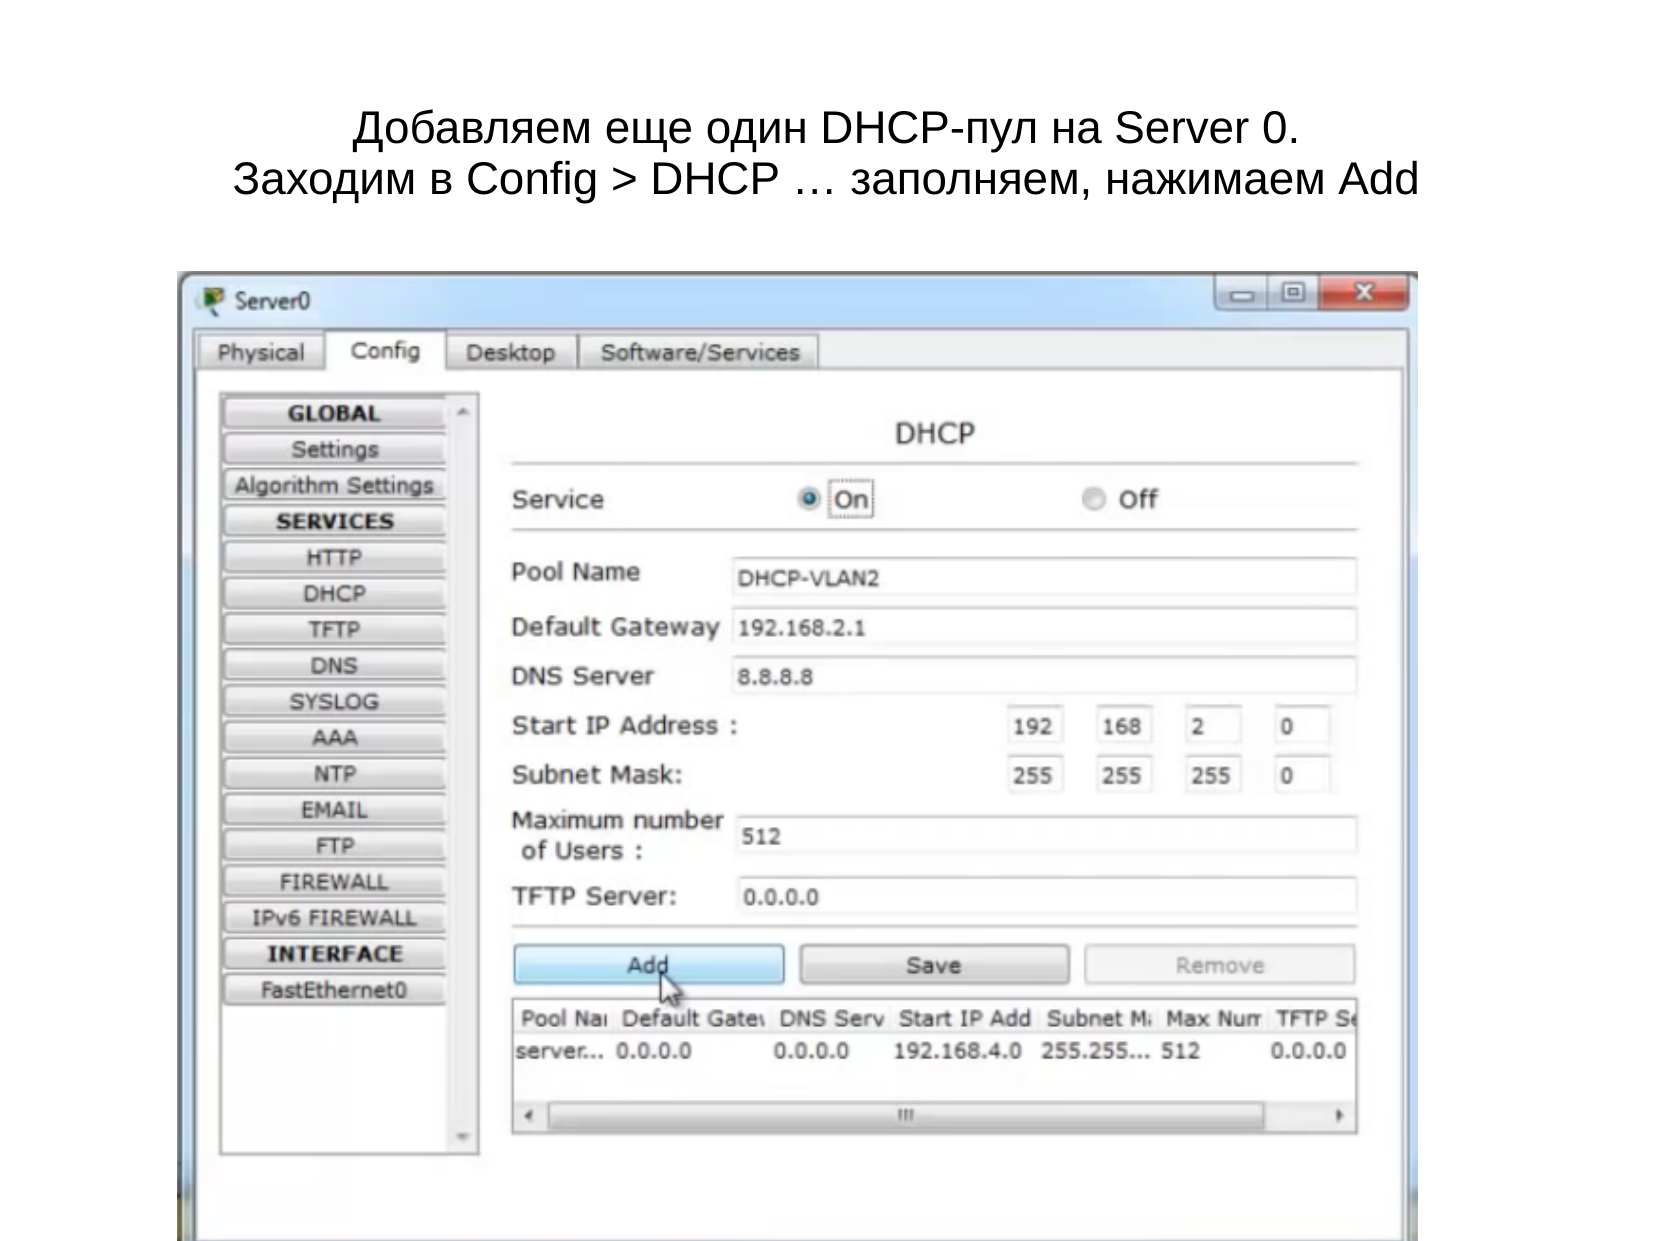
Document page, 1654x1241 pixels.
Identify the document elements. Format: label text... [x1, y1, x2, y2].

picture [177, 271, 1418, 1241]
title Добавляем еще один DHCP-пул на Server 0. Заходим в Config > DHCP … заполняем, нажимаем Add [82, 49, 1571, 257]
